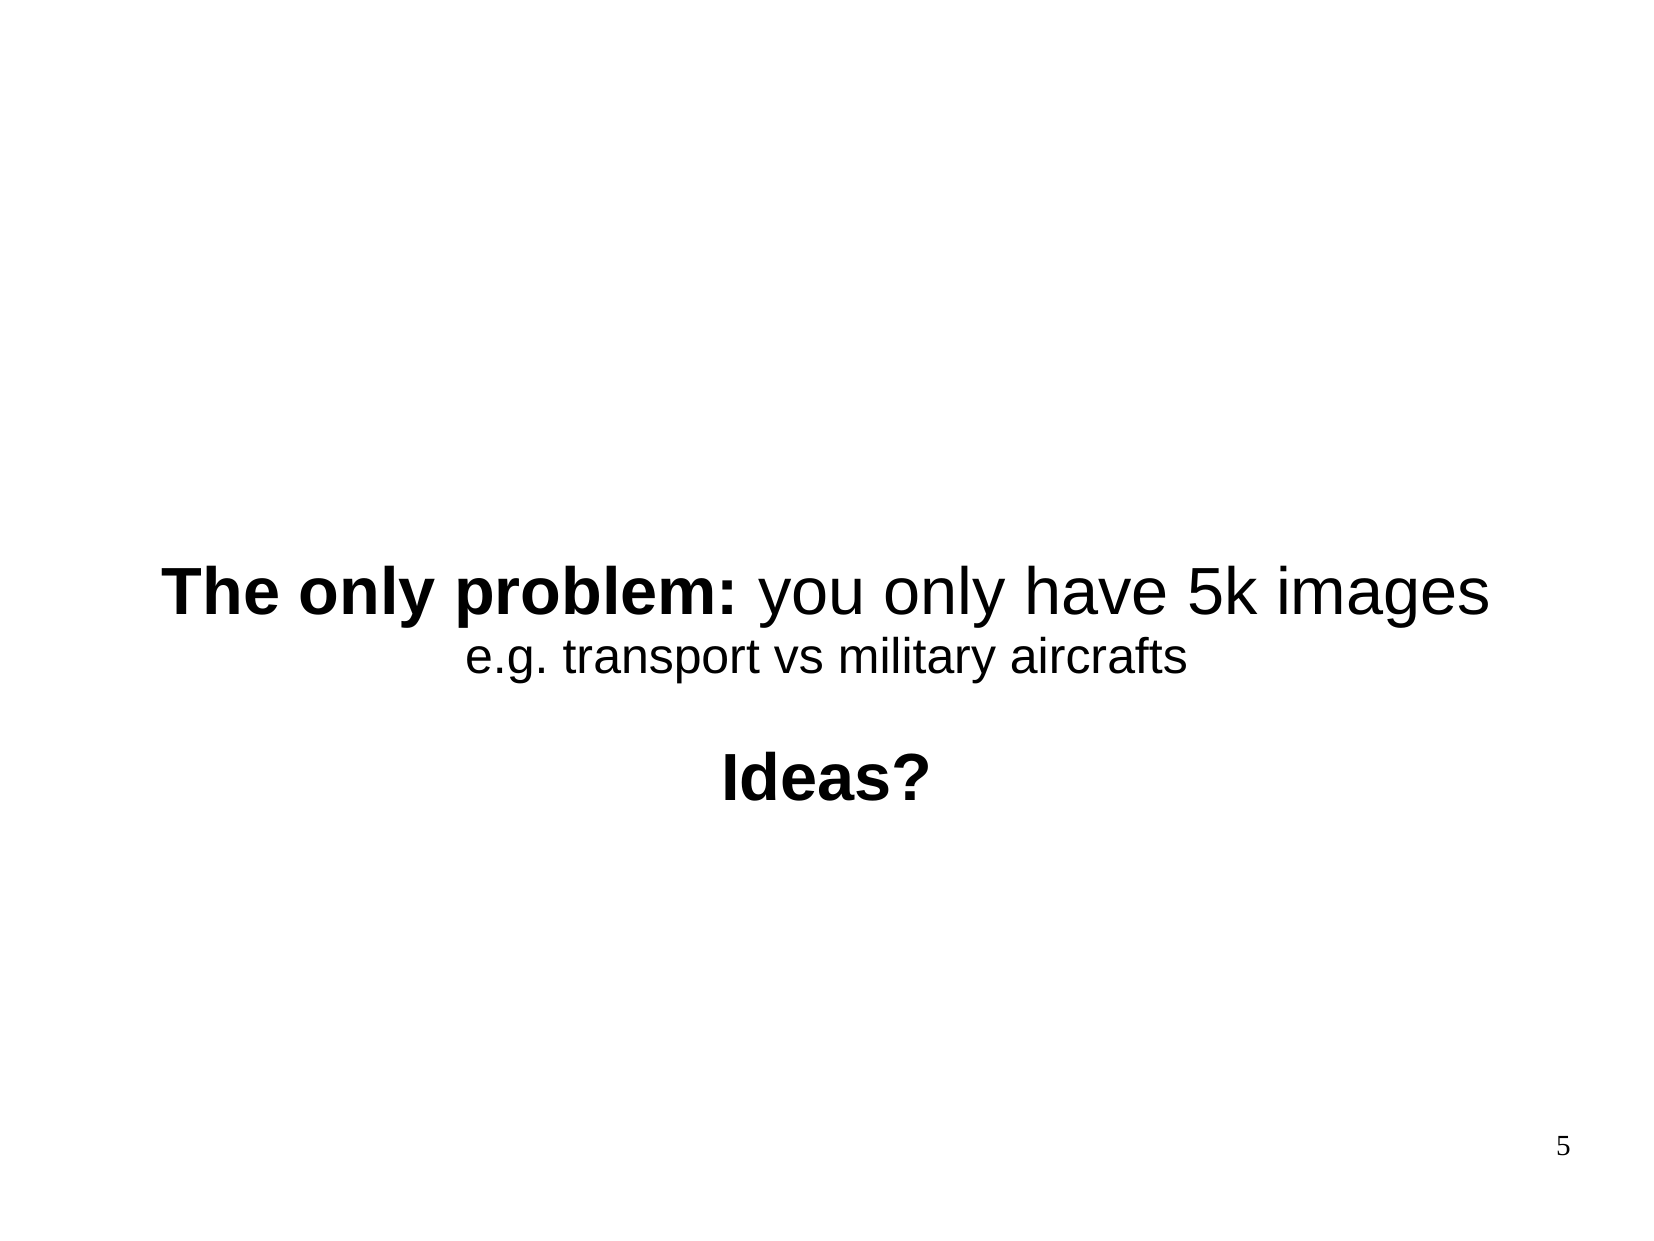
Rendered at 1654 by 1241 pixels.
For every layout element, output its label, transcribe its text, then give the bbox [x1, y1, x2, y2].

title The only problem: you only have 5k images e.g. transport vs military aircrafts Ideas? [82, 553, 1571, 816]
